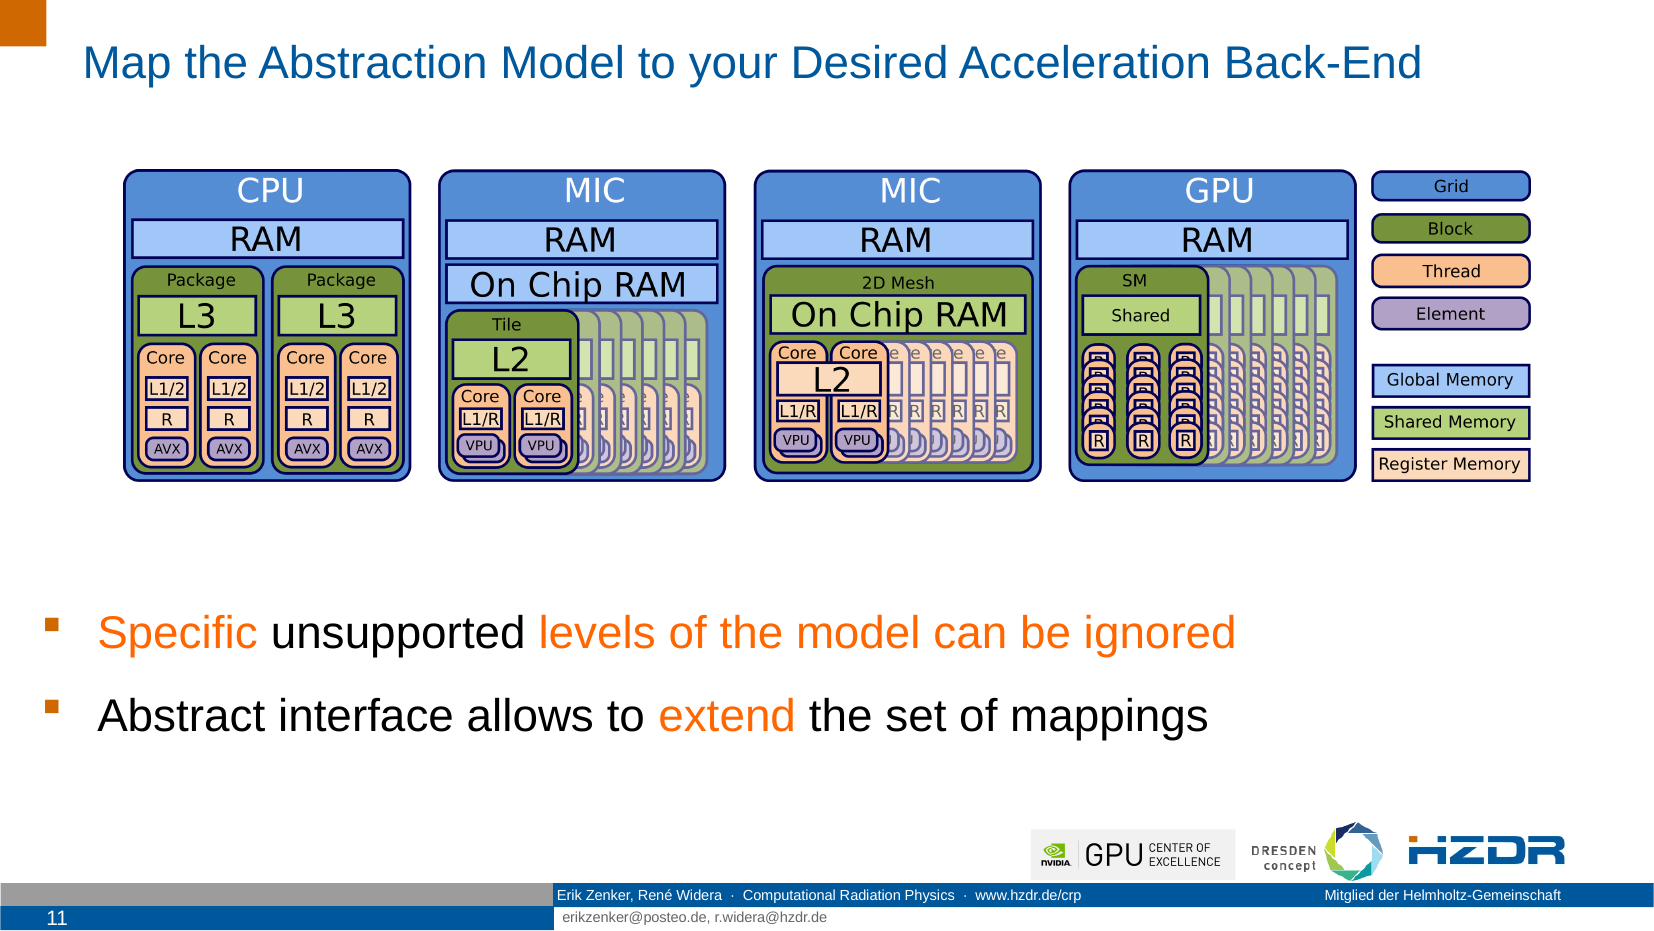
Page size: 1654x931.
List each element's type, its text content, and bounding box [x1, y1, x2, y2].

text_box Specific unsupported levels of the model can be ignored Abstract interface allows to extend the set of mappings [21, 563, 1654, 753]
picture [123, 169, 1531, 482]
picture [1386, 819, 1582, 881]
title Map the Abstraction Model to your Desired Acceleration Back-End [82, 37, 1571, 105]
picture [1252, 822, 1383, 881]
picture [1017, 815, 1249, 894]
